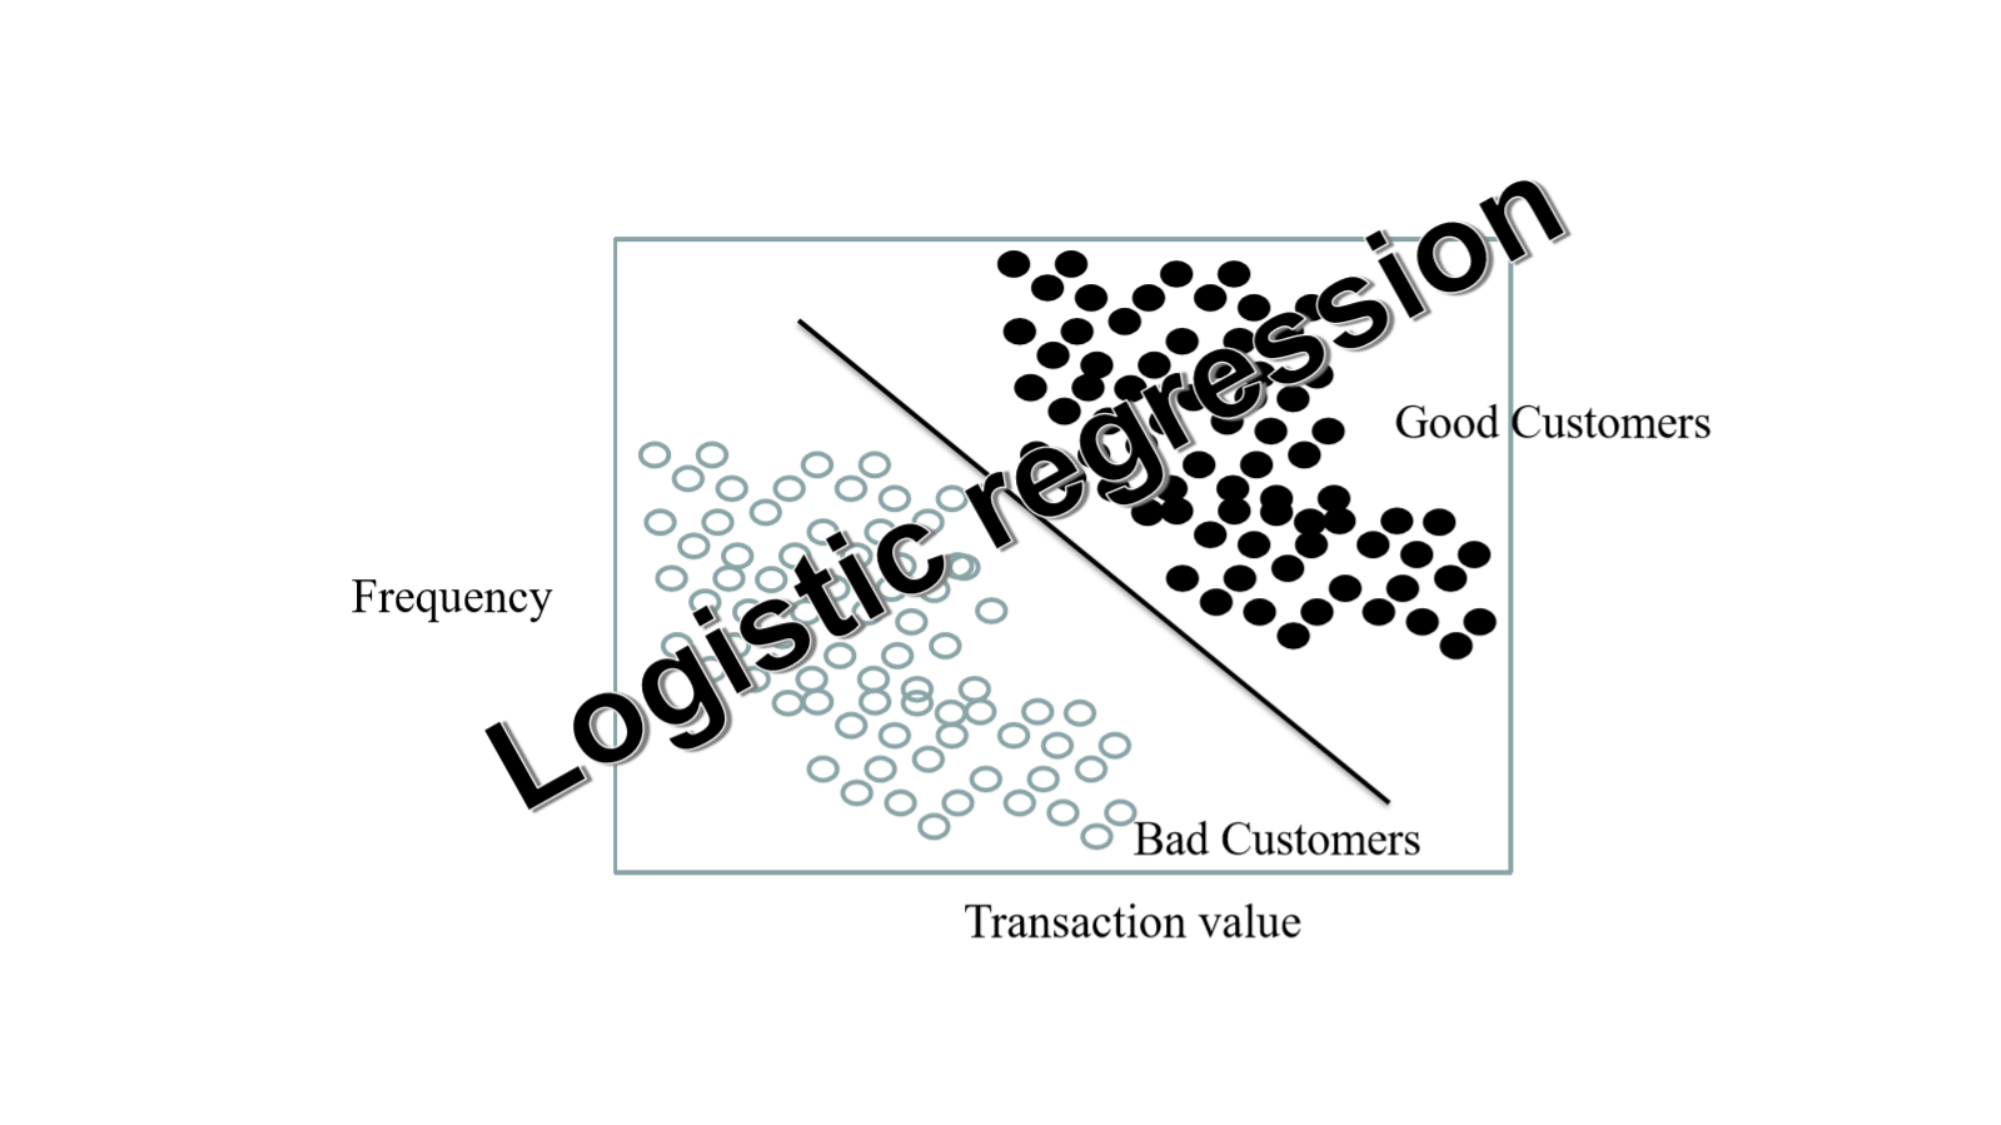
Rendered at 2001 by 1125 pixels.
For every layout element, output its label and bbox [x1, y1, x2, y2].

picture [118, 44, 1892, 1085]
